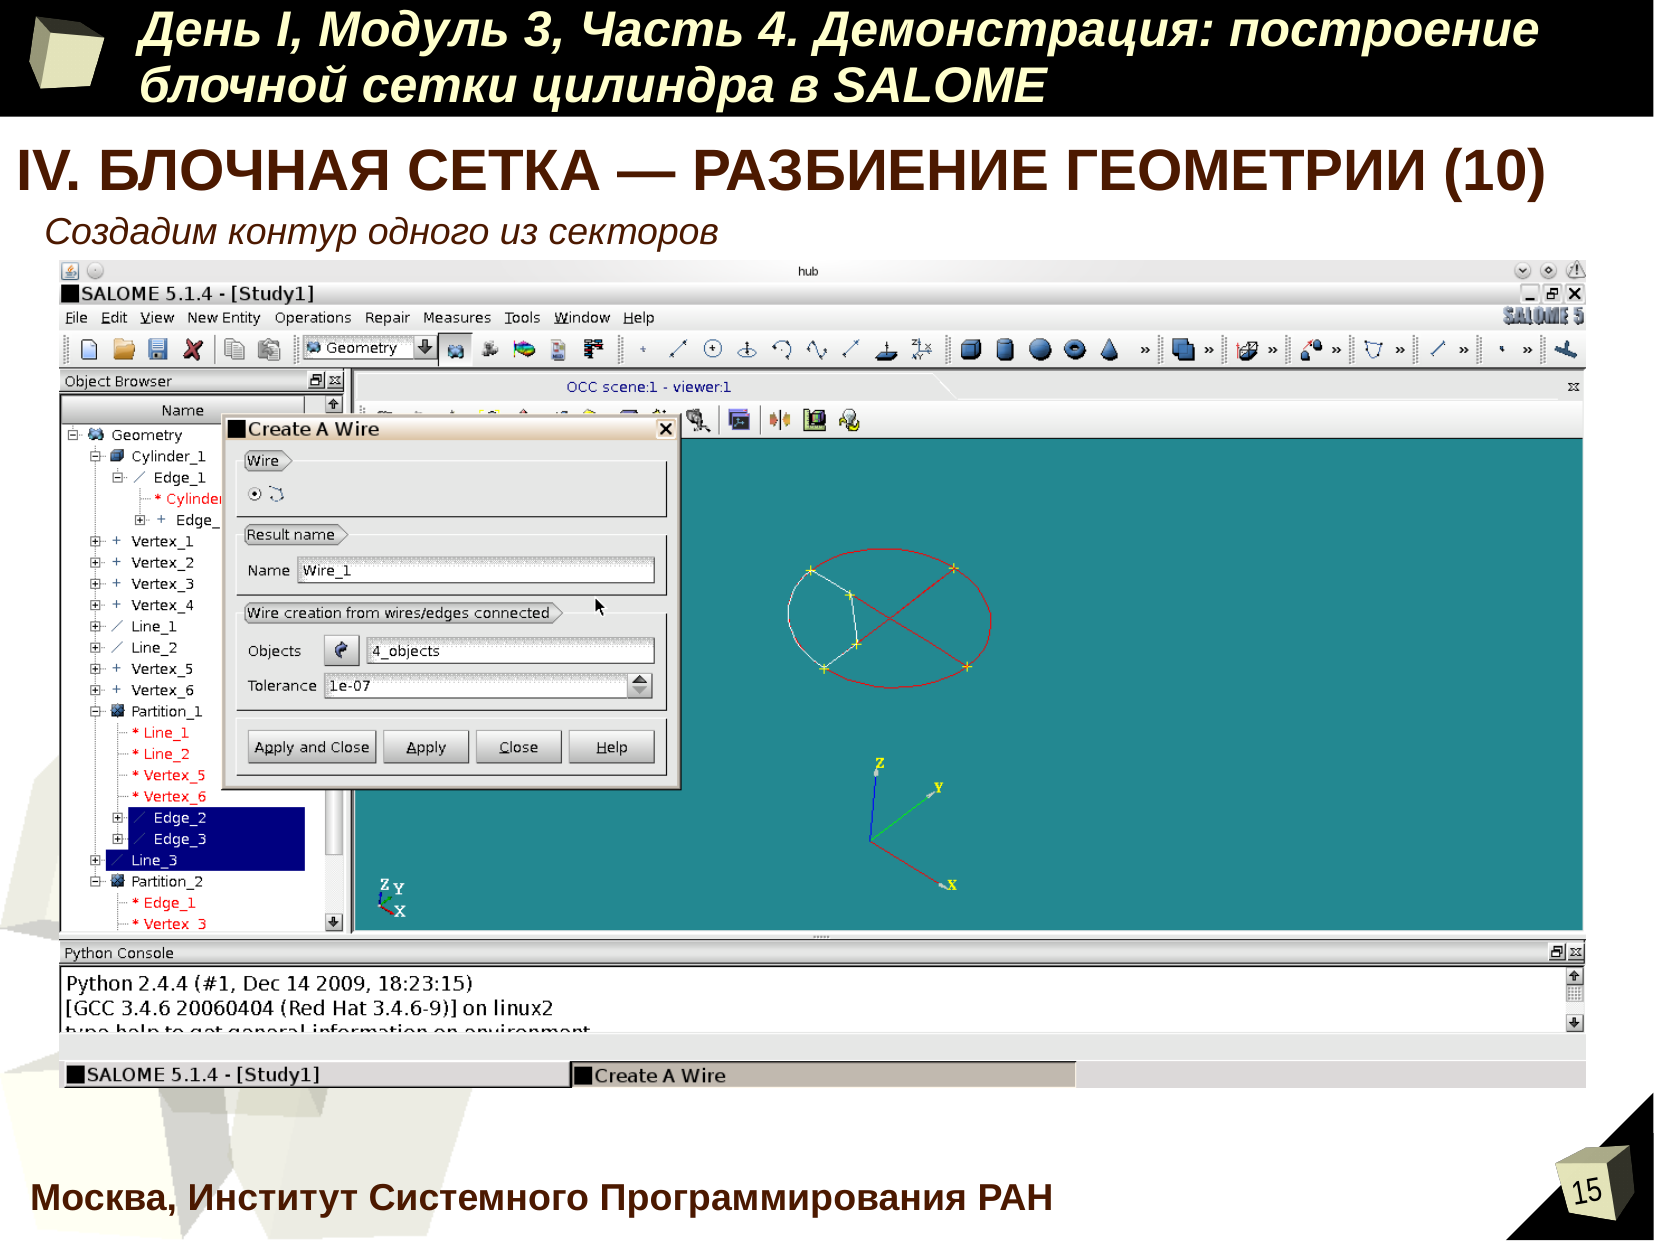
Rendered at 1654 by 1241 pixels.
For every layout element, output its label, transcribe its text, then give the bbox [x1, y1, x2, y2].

picture [464, 1193, 472, 1198]
text_box Создадим контур одного из секторов [29, 203, 1625, 261]
picture [0, 260, 1586, 1241]
text_box IV. БЛОЧНАЯ СЕТКА — РАЗБИЕНИЕ ГЕОМЕТРИИ (10) [1, 130, 1654, 211]
